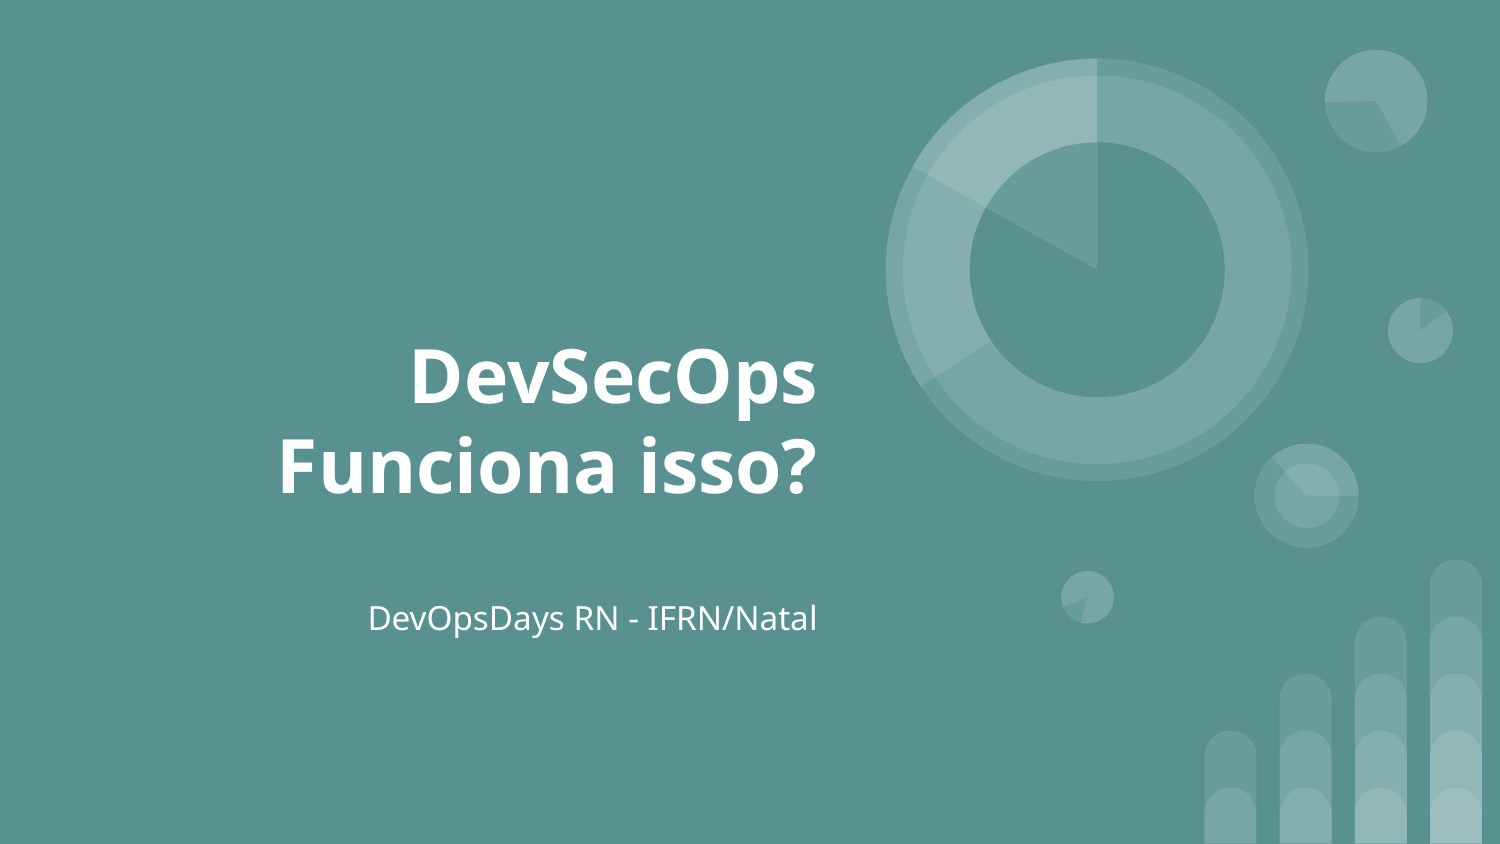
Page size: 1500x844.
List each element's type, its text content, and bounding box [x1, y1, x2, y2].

subtitle DevOpsDays RN - IFRN/Natal [300, 582, 834, 697]
title DevSecOps Funciona isso? [135, 264, 834, 572]
